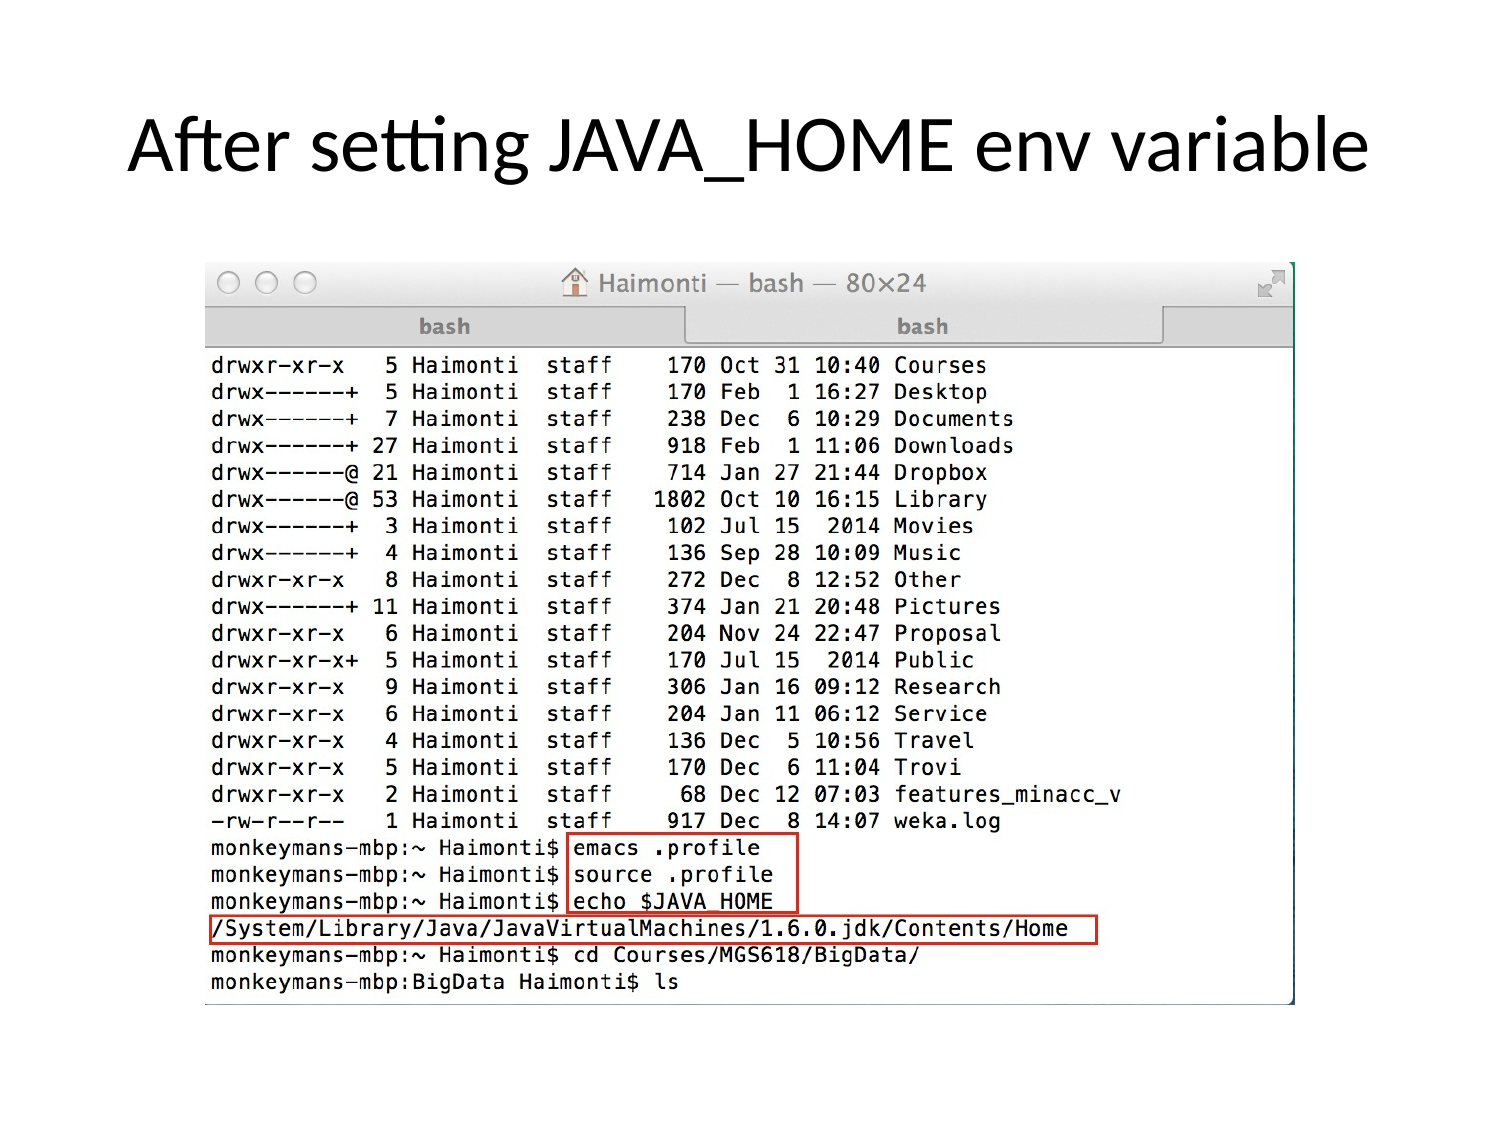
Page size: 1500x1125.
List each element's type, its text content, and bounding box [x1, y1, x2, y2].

picture [75, 262, 1425, 1005]
title After setting JAVA_HOME env variable [75, 45, 1425, 233]
